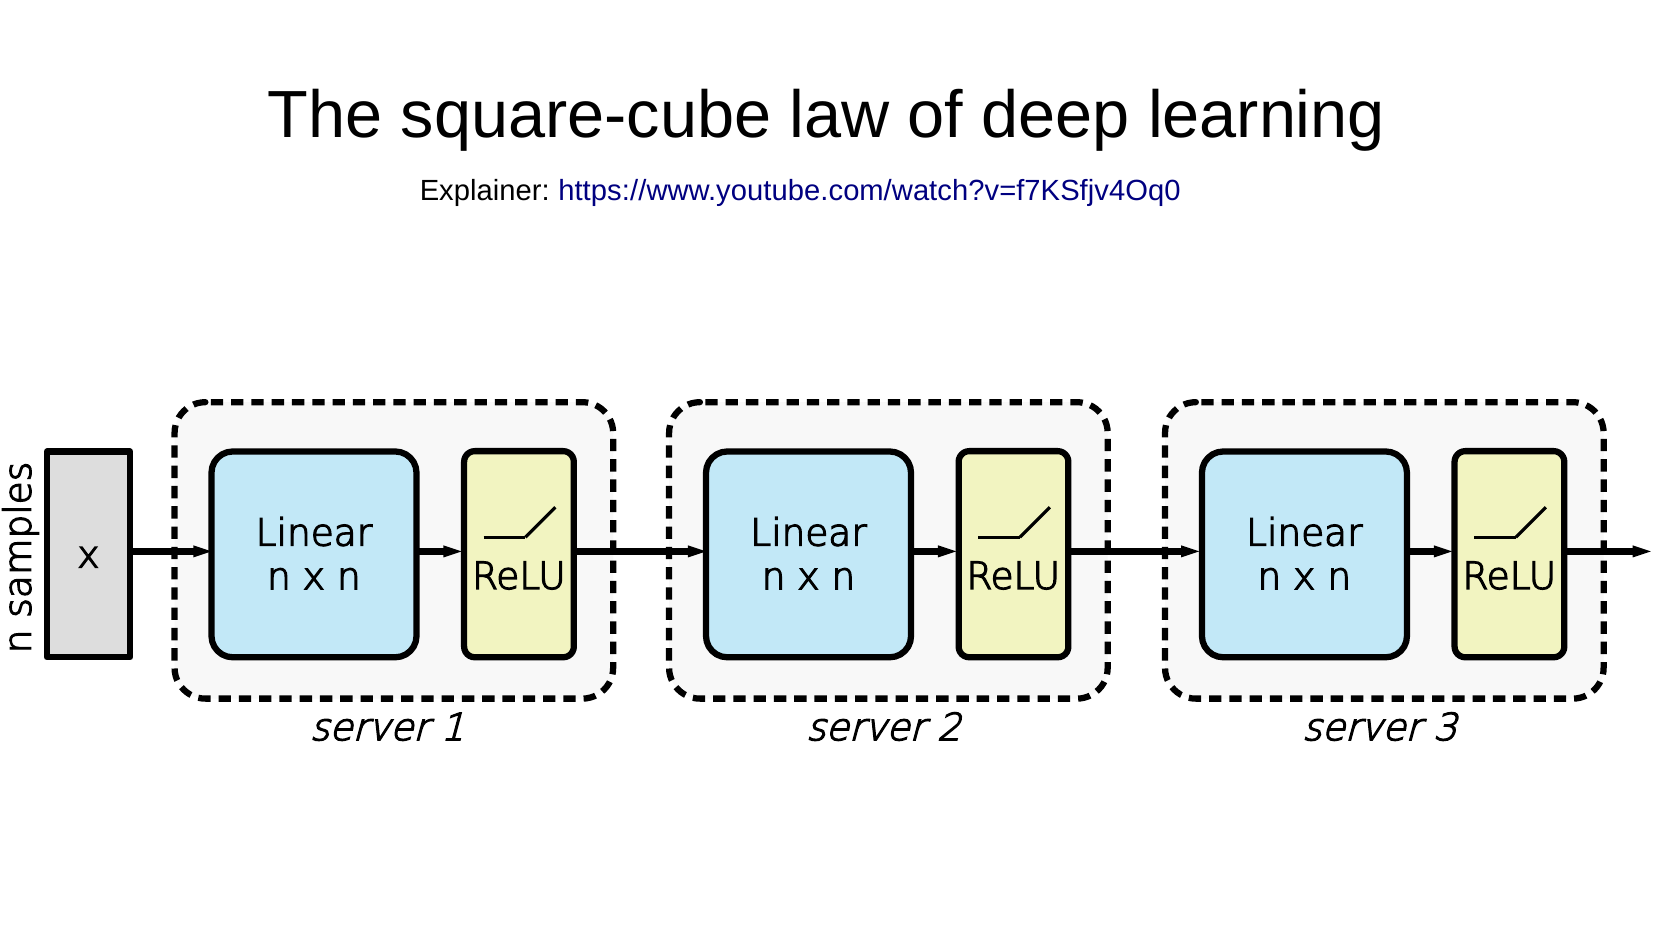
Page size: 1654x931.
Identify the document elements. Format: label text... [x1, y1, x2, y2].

text_box Linear n x n [211, 451, 417, 658]
text_box Loss [1642, 522, 1654, 625]
text_box [669, 402, 1108, 699]
text_box server 2 [791, 698, 999, 757]
text_box [1165, 402, 1604, 699]
text_box Linear n x n [1201, 451, 1407, 658]
text_box Explainer: https://www.youtube.com/watch?v=f7KSfjv4Oq0 [405, 166, 1248, 247]
text_box Linear n x n [706, 451, 912, 658]
text_box server 1 [295, 698, 503, 757]
text_box server 3 [1287, 698, 1496, 757]
title The square-cube law of deep learning [82, 37, 1571, 193]
text_box ReLU [958, 451, 1069, 658]
text_box [174, 402, 614, 699]
text_box ReLU [464, 451, 574, 658]
text_box ReLU [1454, 451, 1565, 658]
text_box n samples [0, 422, 135, 693]
